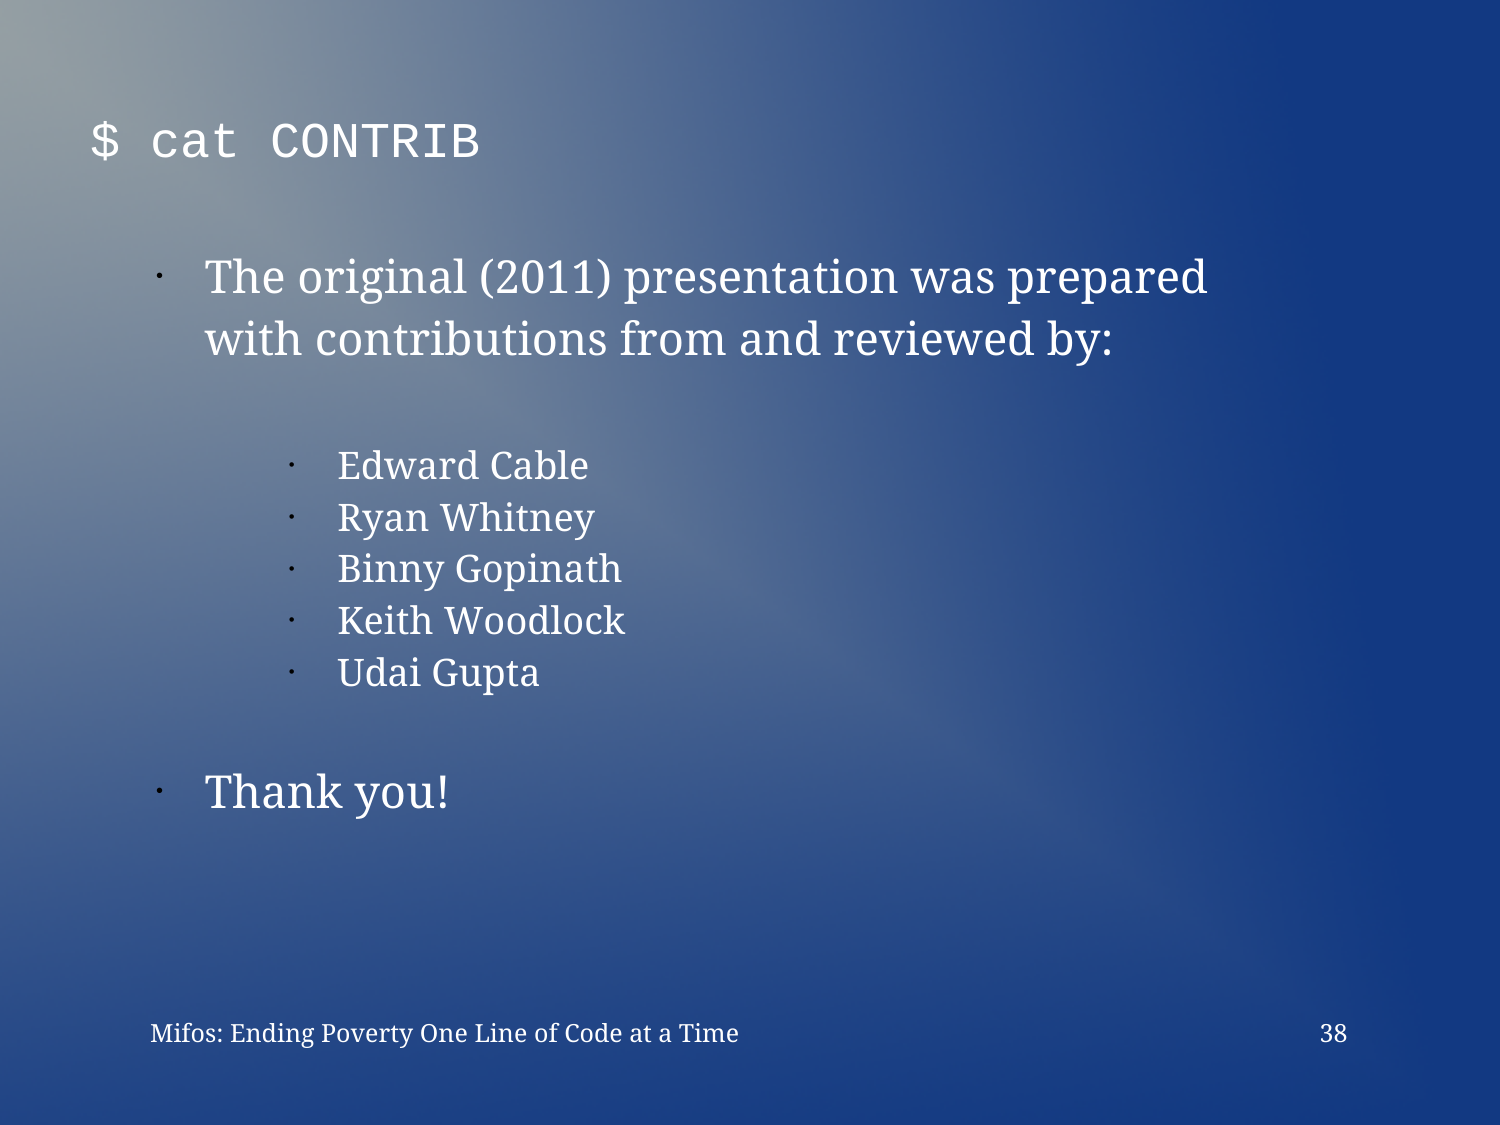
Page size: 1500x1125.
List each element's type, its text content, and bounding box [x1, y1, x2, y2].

picture [0, 0, 1500, 1125]
title $ cat CONTRIB [75, 62, 1313, 175]
slide_number <number> [1012, 1009, 1363, 1070]
footer Mifos: Ending Poverty One Line of Code at a Time [135, 1009, 885, 1070]
list The original (2011) presentation was prepared with contributions from and reviewed by: Edward Cable Ryan Whitney Binny Gopinath Keith Woodlock Udai Gupta Thank you! [125, 237, 1225, 838]
